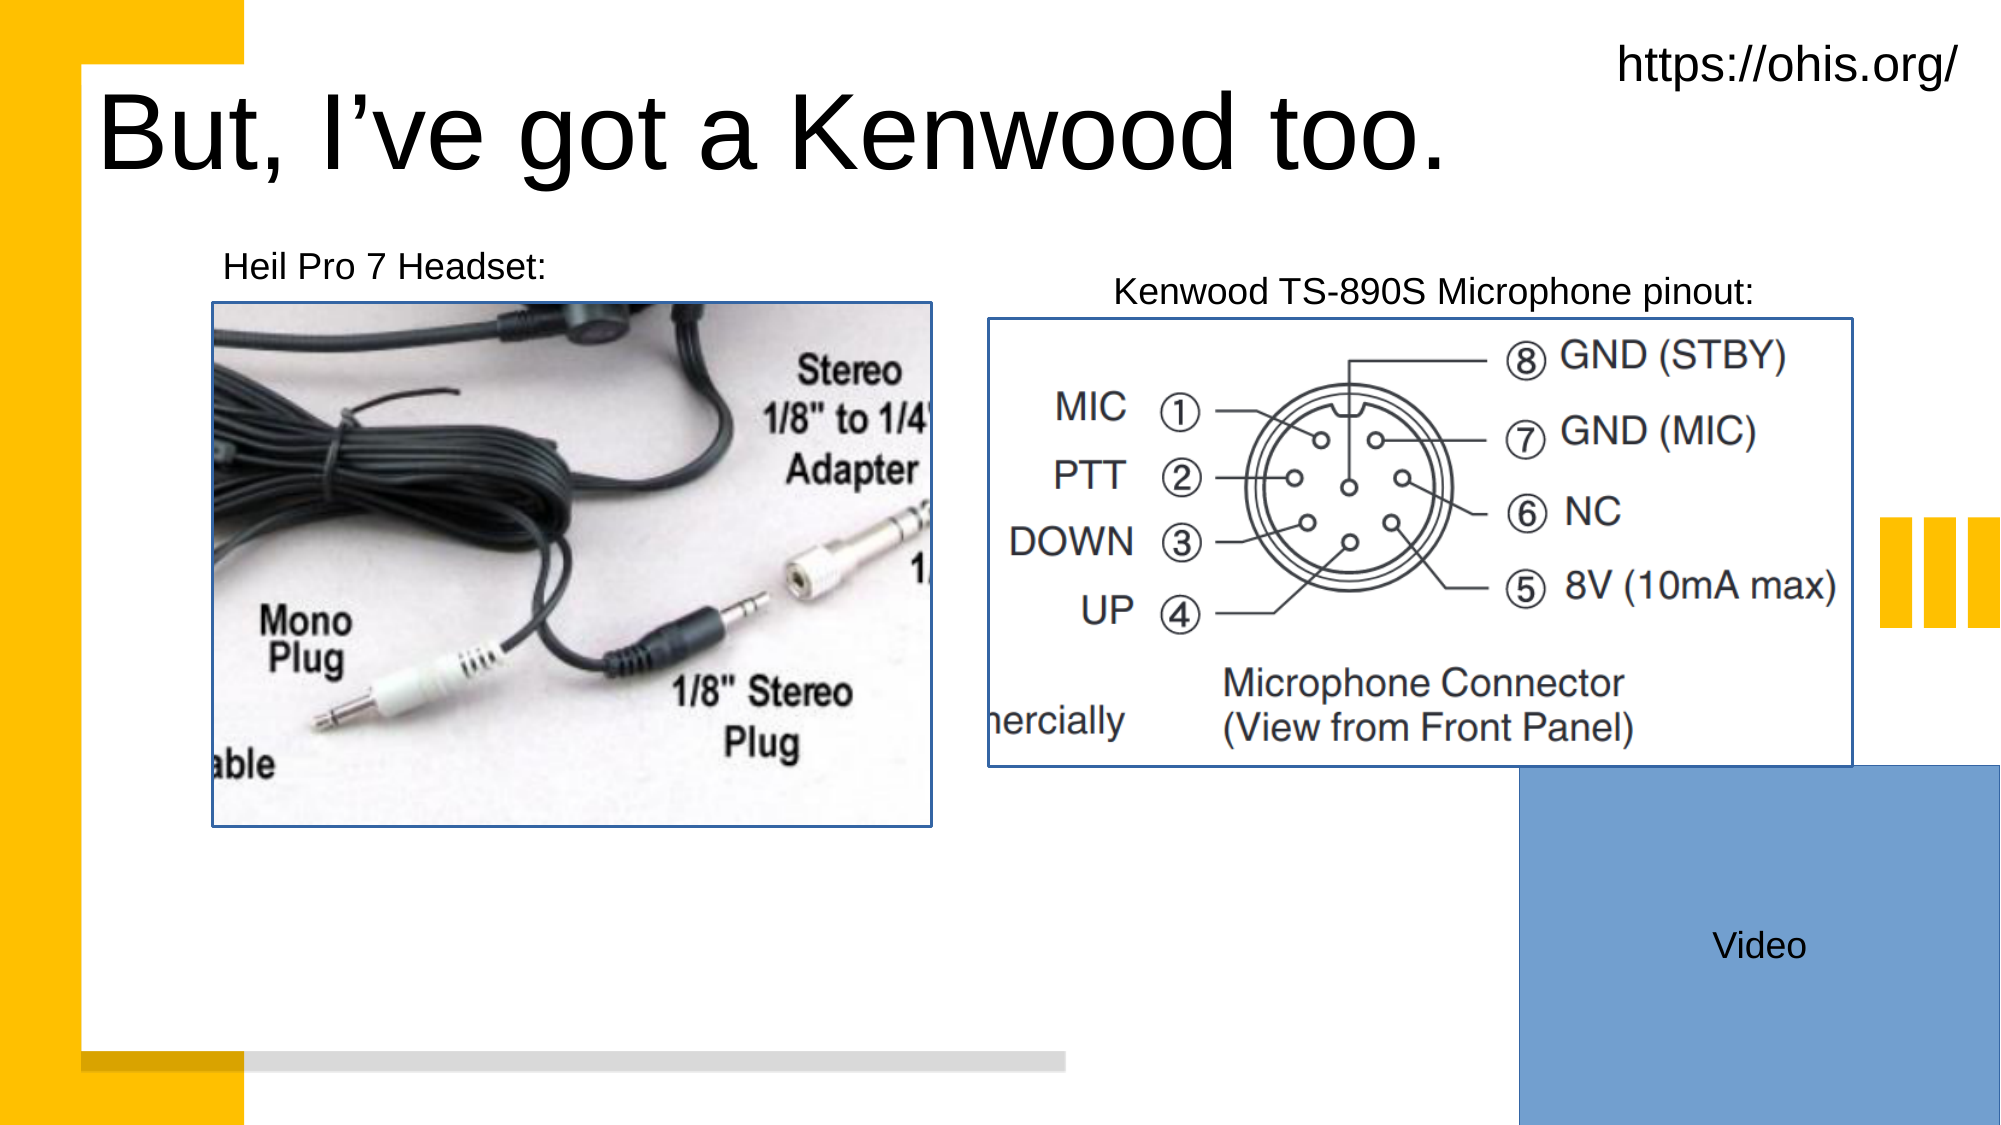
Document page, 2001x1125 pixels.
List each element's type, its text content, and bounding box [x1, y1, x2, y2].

text_box But, I’ve got a Kenwood too. [81, 64, 1921, 201]
text_box Kenwood TS-890S Microphone pinout: [1098, 262, 1771, 317]
text_box Video [1519, 765, 2000, 1125]
picture [990, 319, 1851, 766]
text_box Heil Pro 7 Headset: [207, 238, 563, 296]
text_box [0, 0, 2000, 1125]
text_box https://ohis.org/ [1590, 29, 1974, 105]
picture [214, 303, 931, 826]
